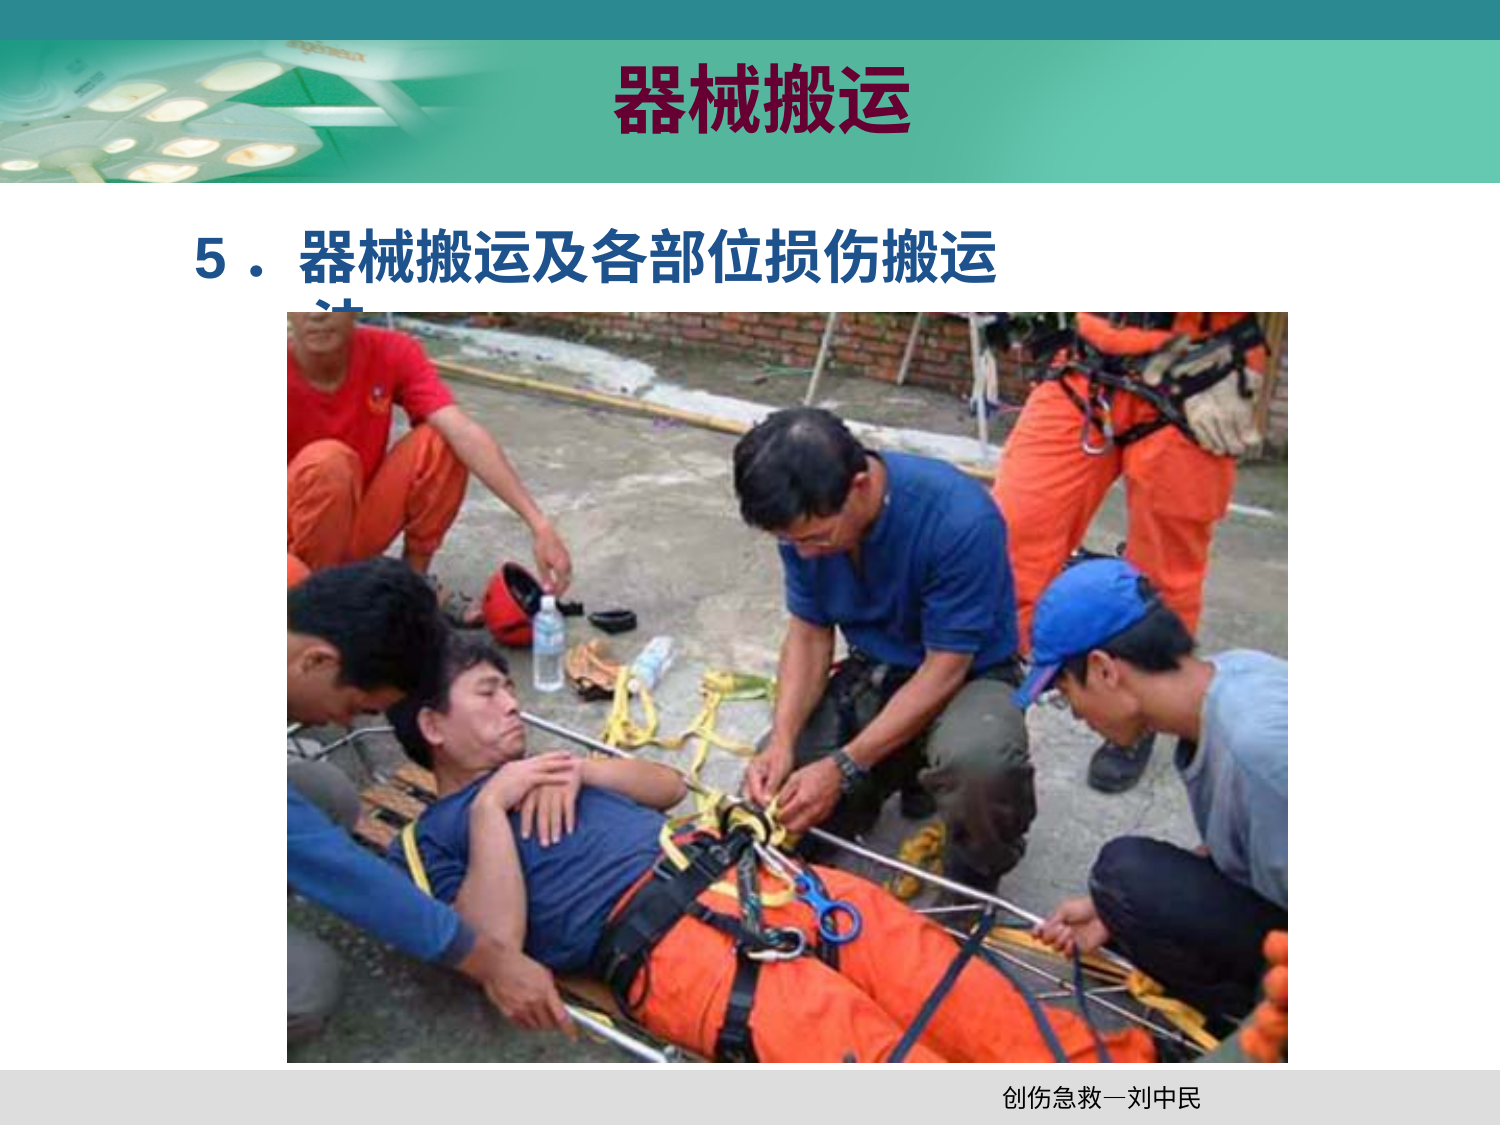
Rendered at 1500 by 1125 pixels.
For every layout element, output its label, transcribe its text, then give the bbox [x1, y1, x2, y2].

text_box 器械搬运 [99, 44, 1426, 150]
text_box 创伤急救—刘中民 [987, 1074, 1463, 1125]
picture [287, 312, 1288, 1063]
list 5．器械搬运及各部位损伤搬运法 [62, 212, 1063, 451]
